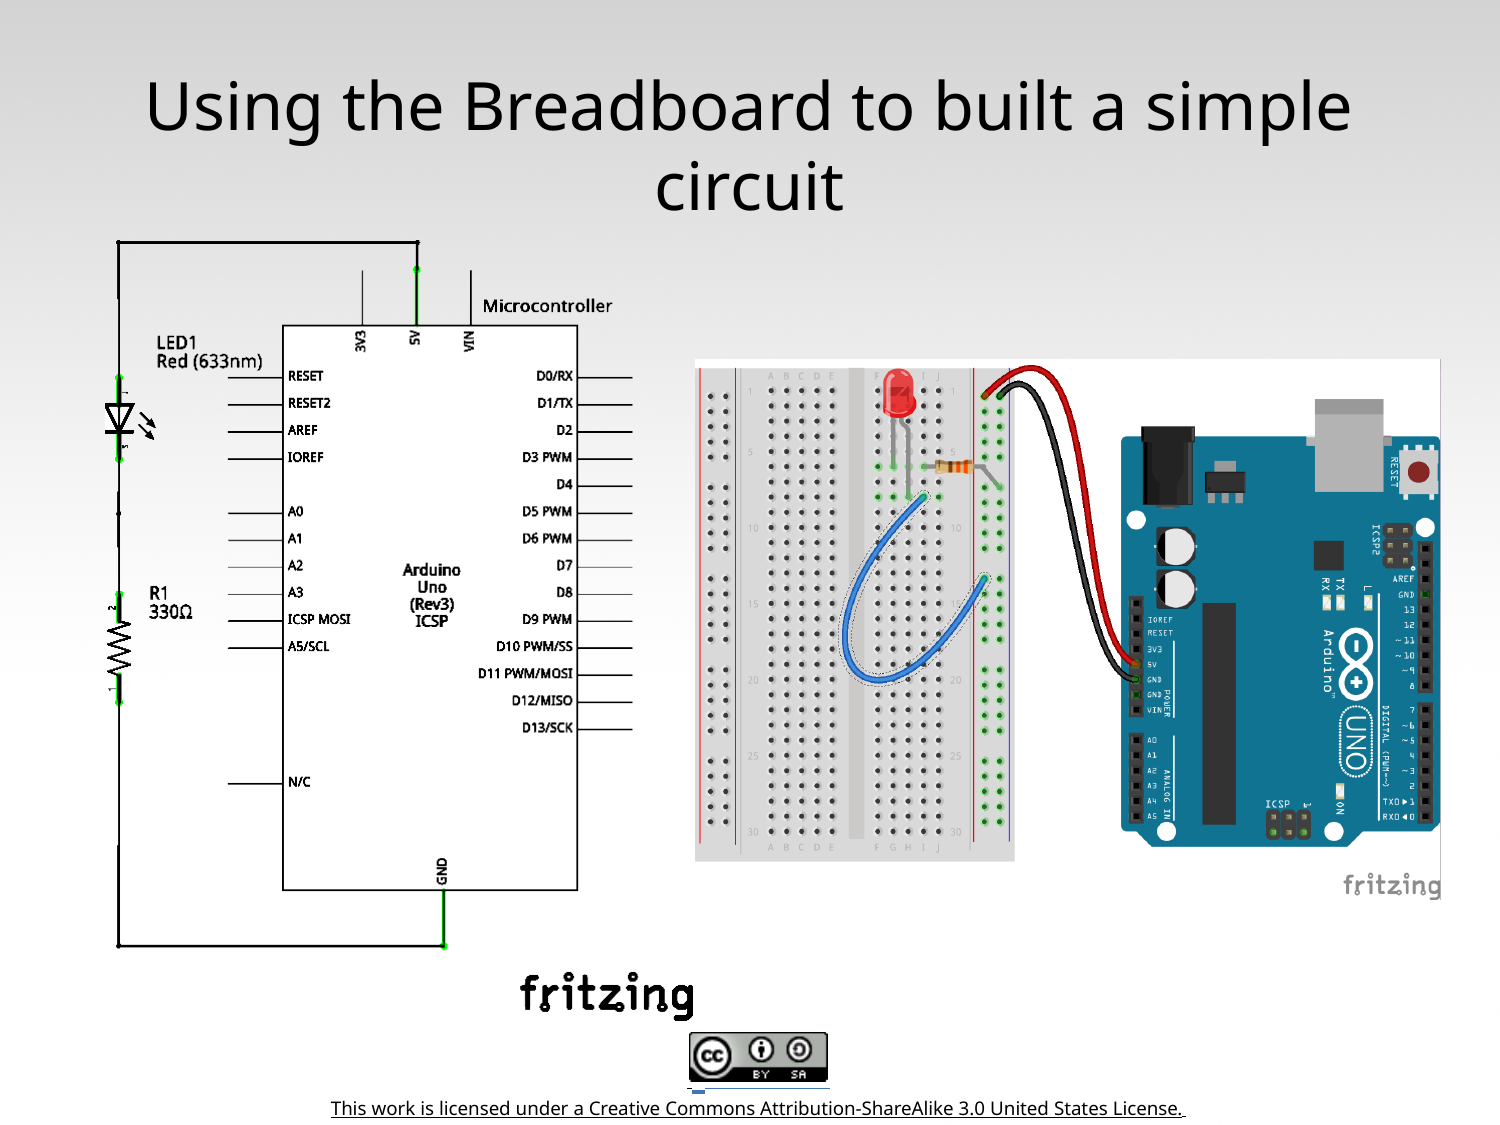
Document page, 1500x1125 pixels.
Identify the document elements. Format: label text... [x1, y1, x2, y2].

title Using the Breadboard to built a simple circuit [112, 50, 1388, 238]
picture [0, 0, 1500, 1125]
